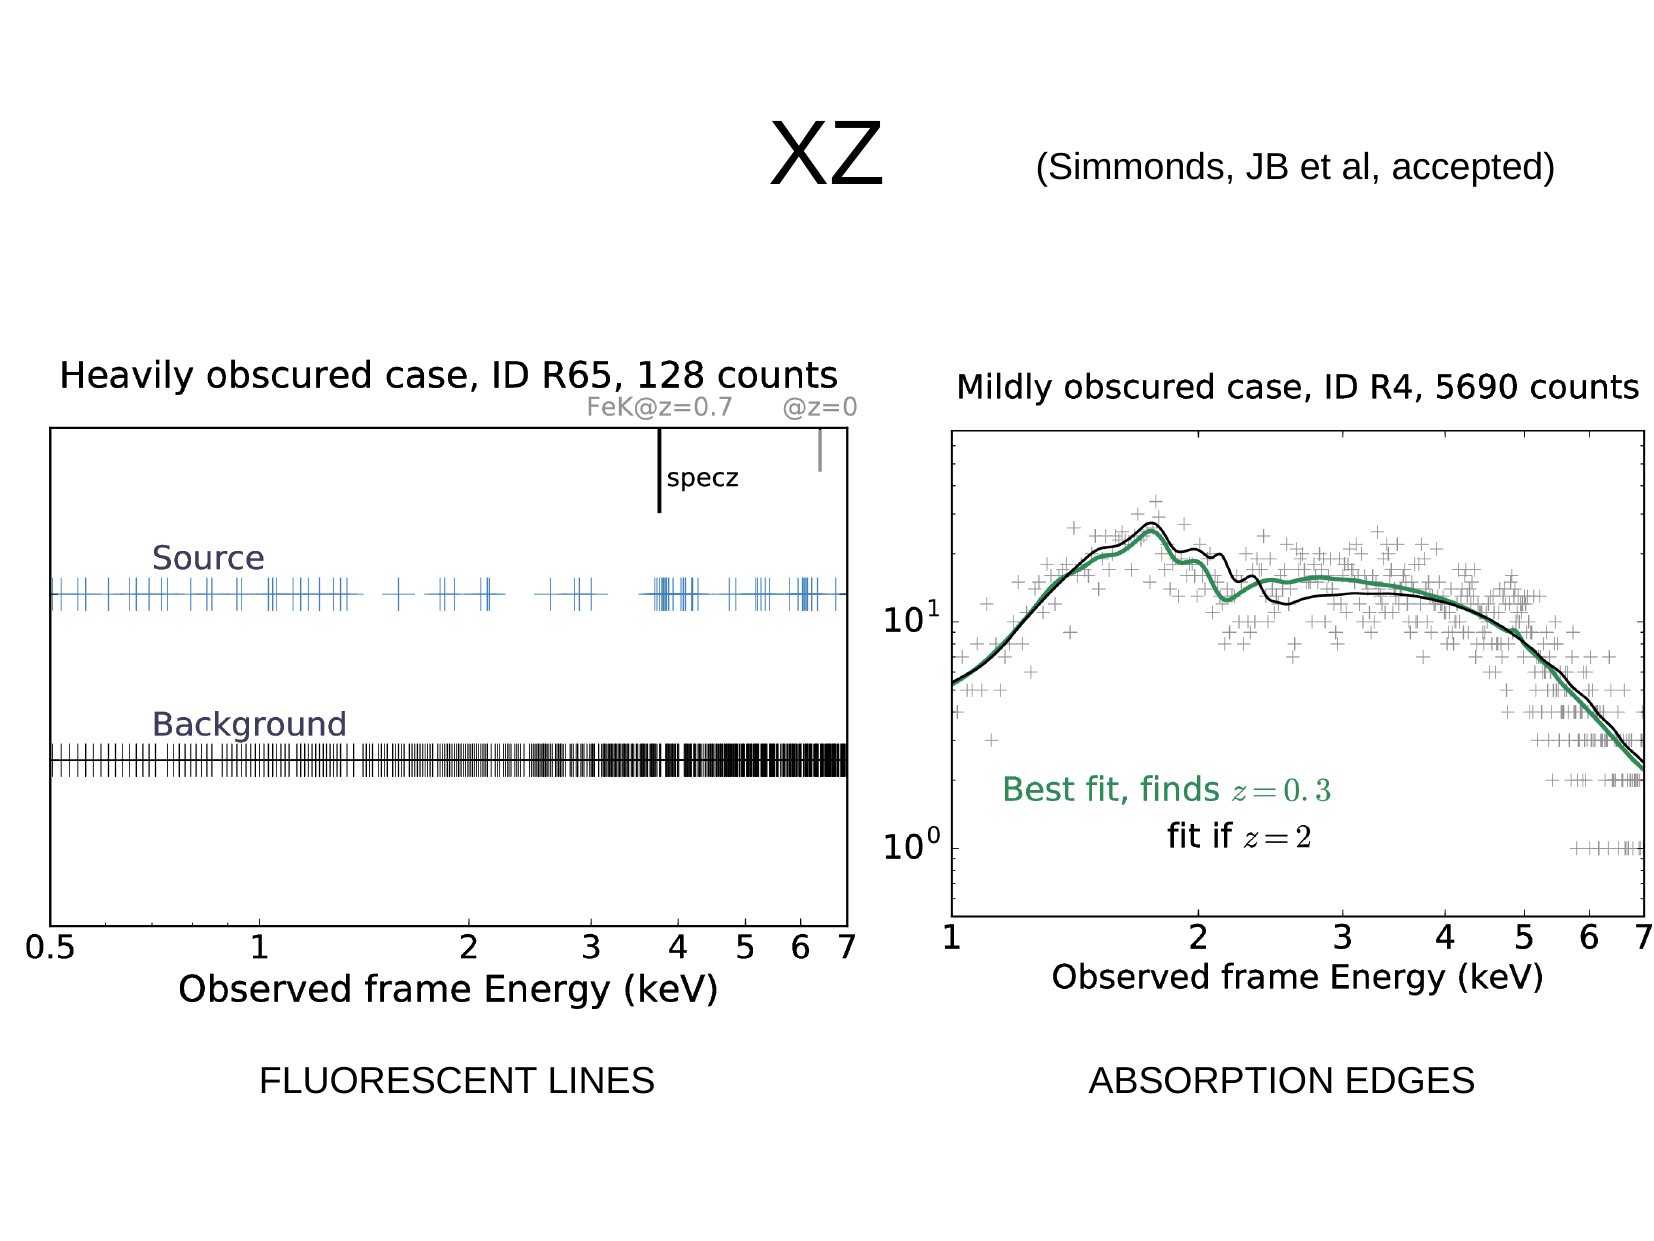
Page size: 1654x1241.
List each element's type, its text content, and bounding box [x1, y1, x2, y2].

text_box FLUORESCENT LINES [165, 1051, 751, 1109]
picture [11, 346, 1654, 1022]
title XZ [82, 49, 1571, 257]
text_box ABSORPTION EDGES [990, 1051, 1576, 1109]
text_box (Simmonds, JB et al, accepted) [945, 138, 1571, 196]
